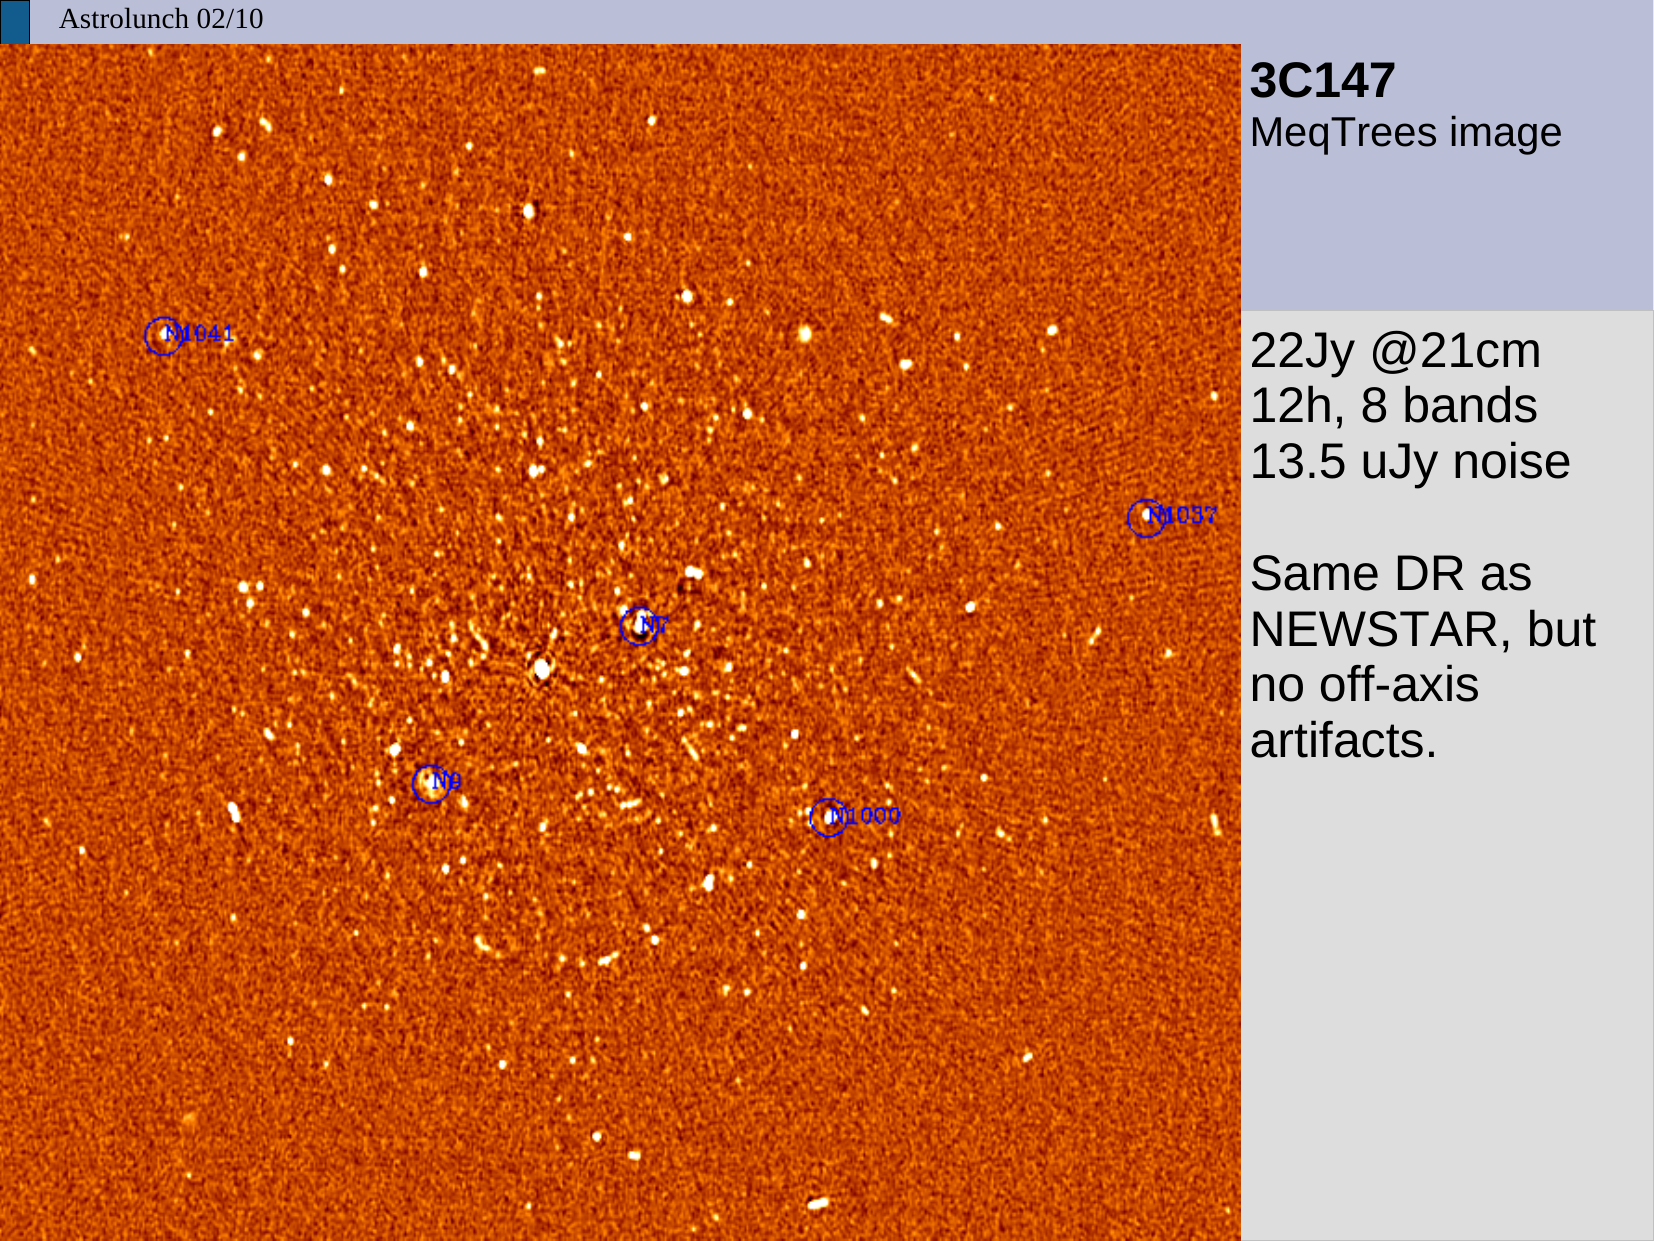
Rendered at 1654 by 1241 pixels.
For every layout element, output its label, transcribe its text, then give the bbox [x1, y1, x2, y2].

list 3C147 MeqTrees image 22Jy @21cm 12h, 8 bands 13.5 uJy noise Same DR as NEWSTAR, but no off-axis artifacts. [1249, 52, 1625, 1123]
picture [0, 44, 1241, 1241]
